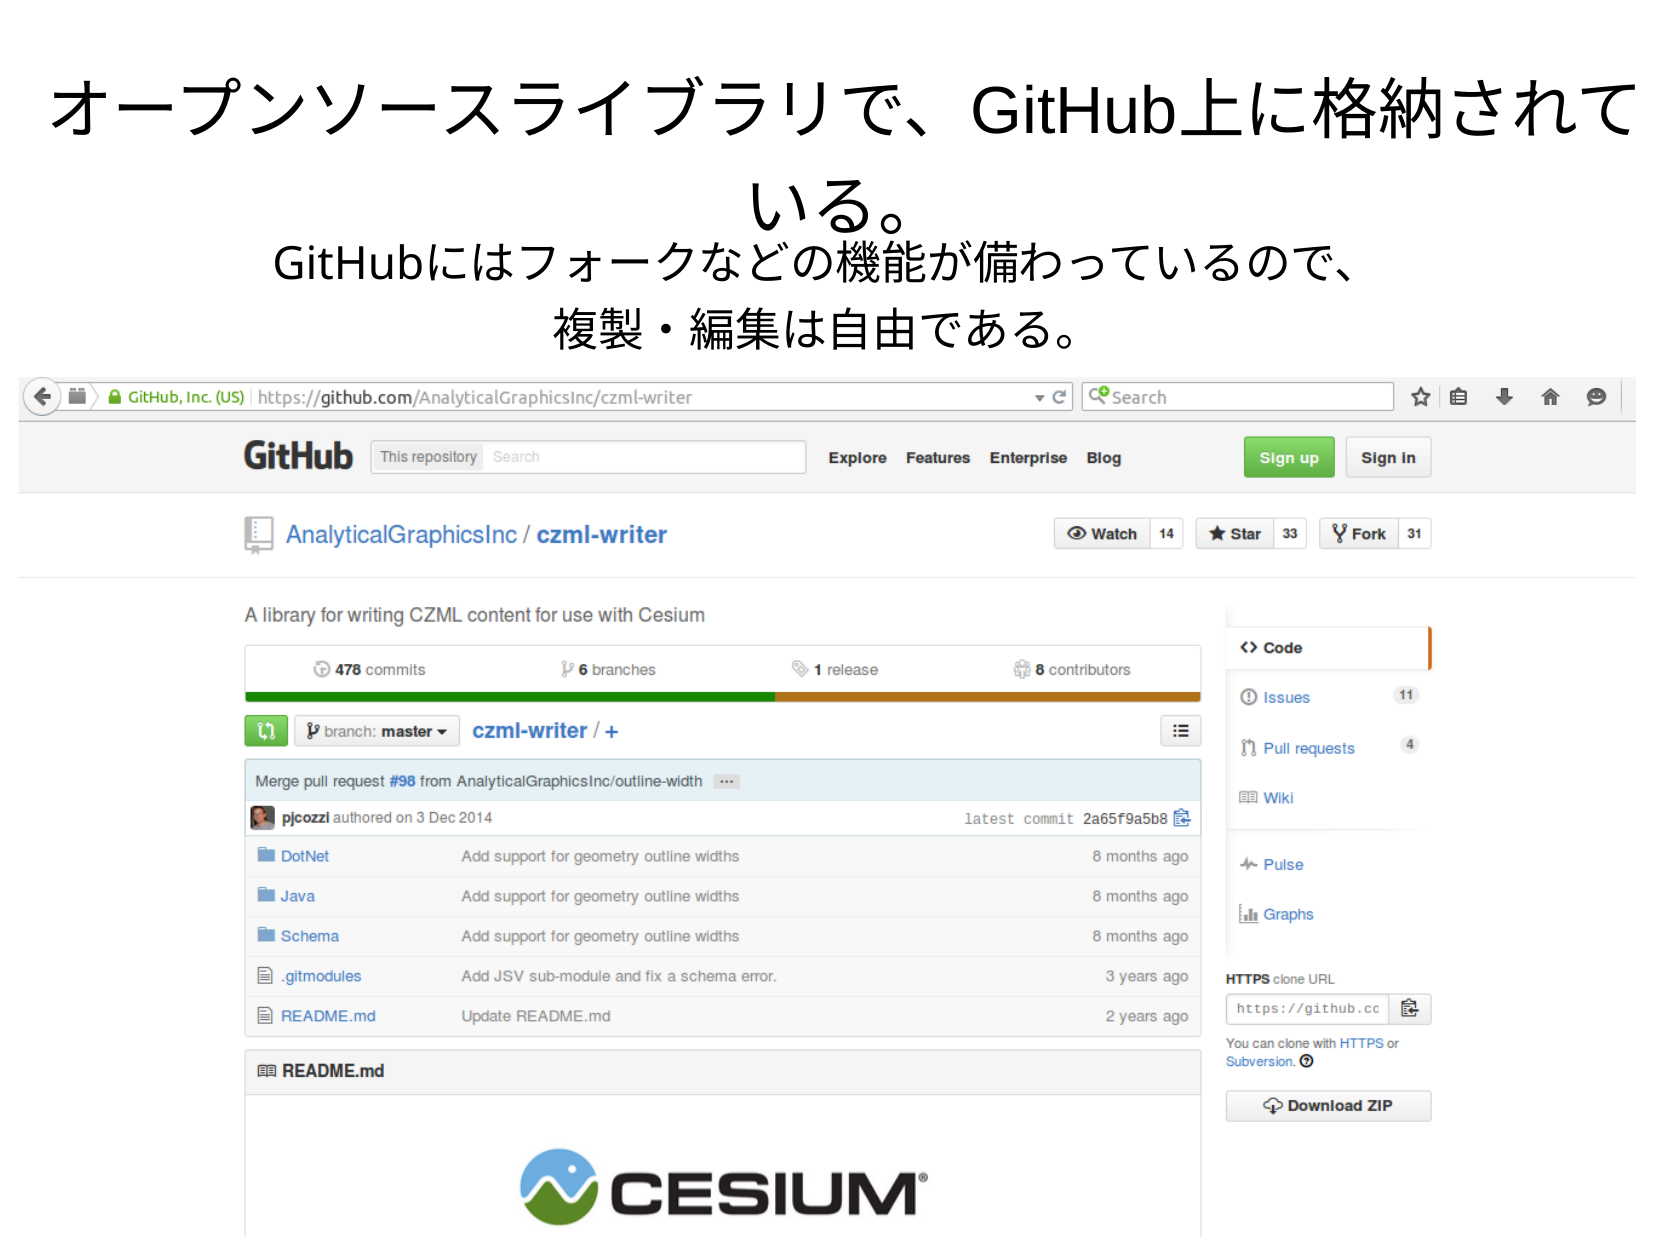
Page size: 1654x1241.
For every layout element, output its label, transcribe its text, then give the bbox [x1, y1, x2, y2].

title オープンソースライブラリで、GitHub上に格納されている。 [0, 49, 1654, 219]
picture [18, 469, 1636, 1237]
text_box GitHubにはフォークなどの機能が備わっているので、 複製・編集は自由である。 [0, 219, 1654, 469]
